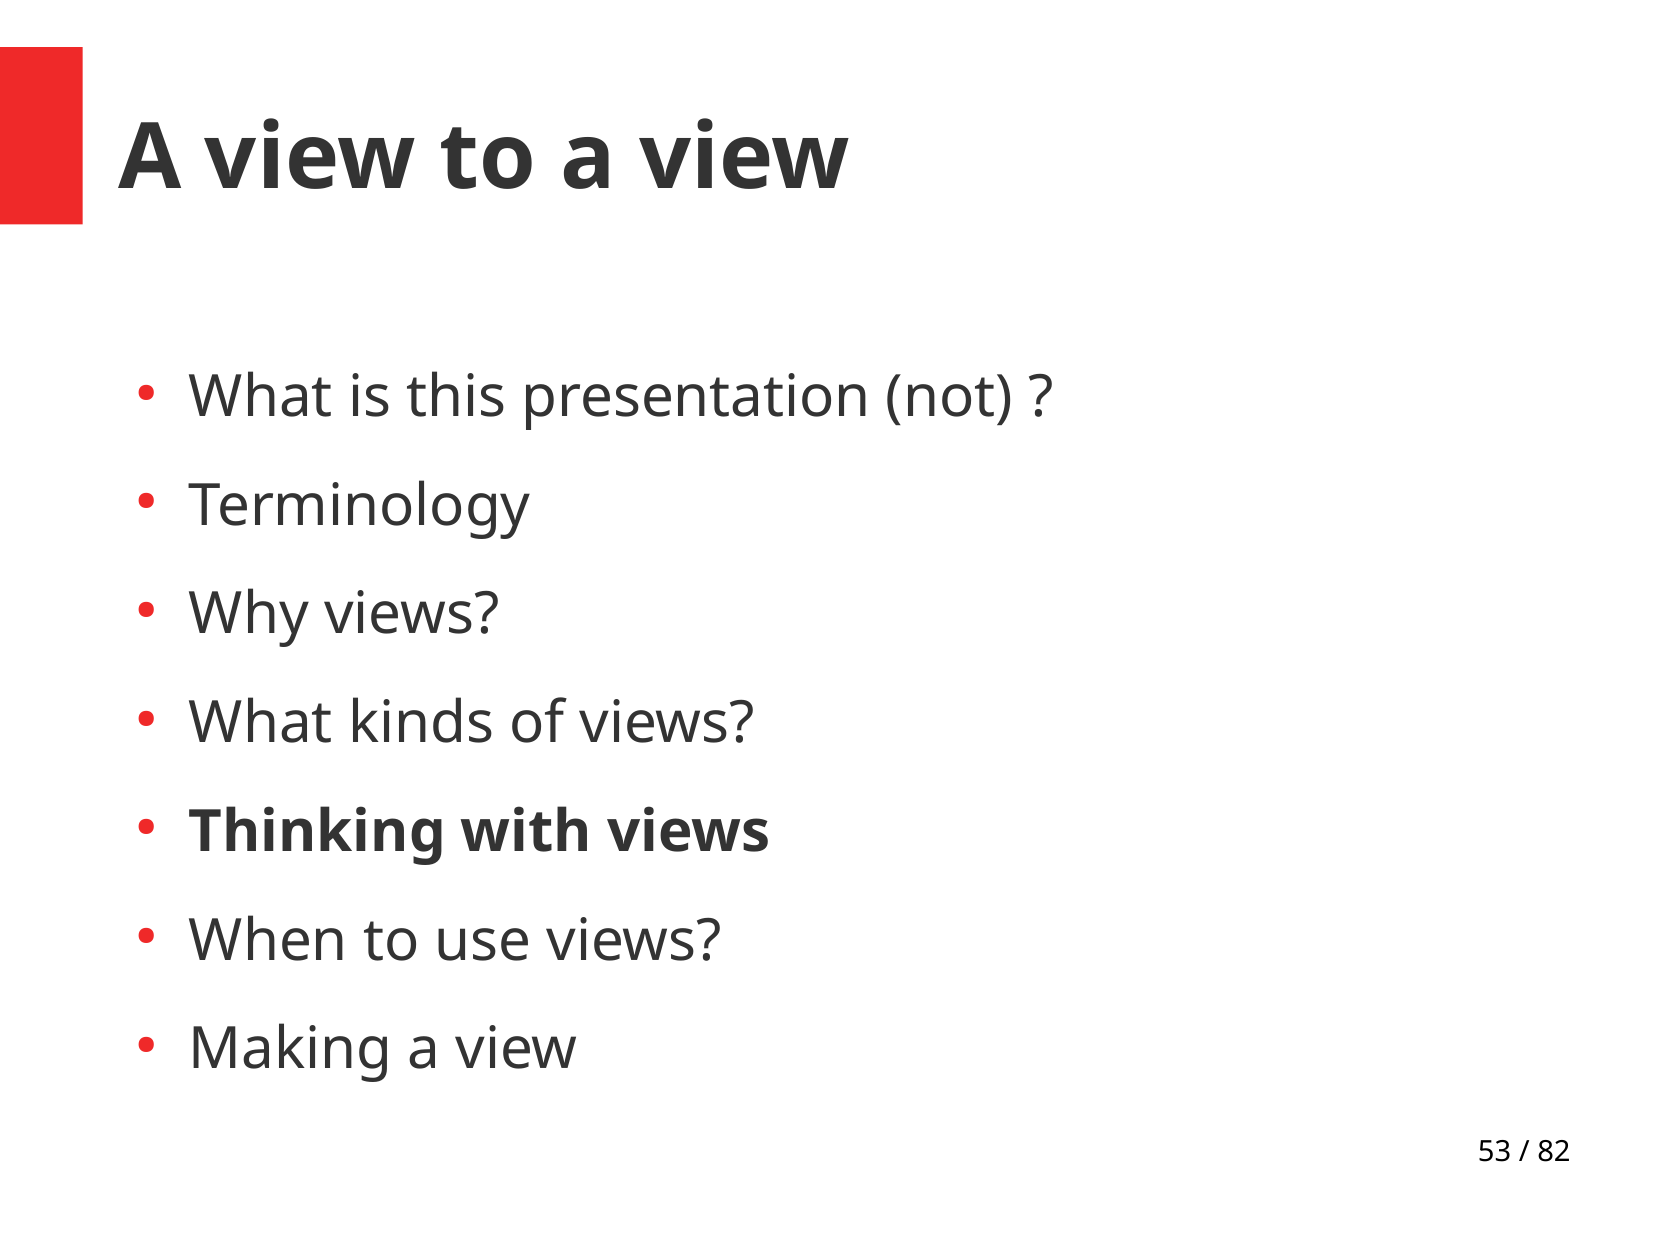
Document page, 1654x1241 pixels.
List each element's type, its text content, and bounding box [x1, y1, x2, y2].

title A view to a view [118, 49, 1571, 257]
list What is this presentation (not) ? Terminology Why views? What kinds of views? Thinking with views When to use views? Making a view [118, 354, 1536, 1074]
